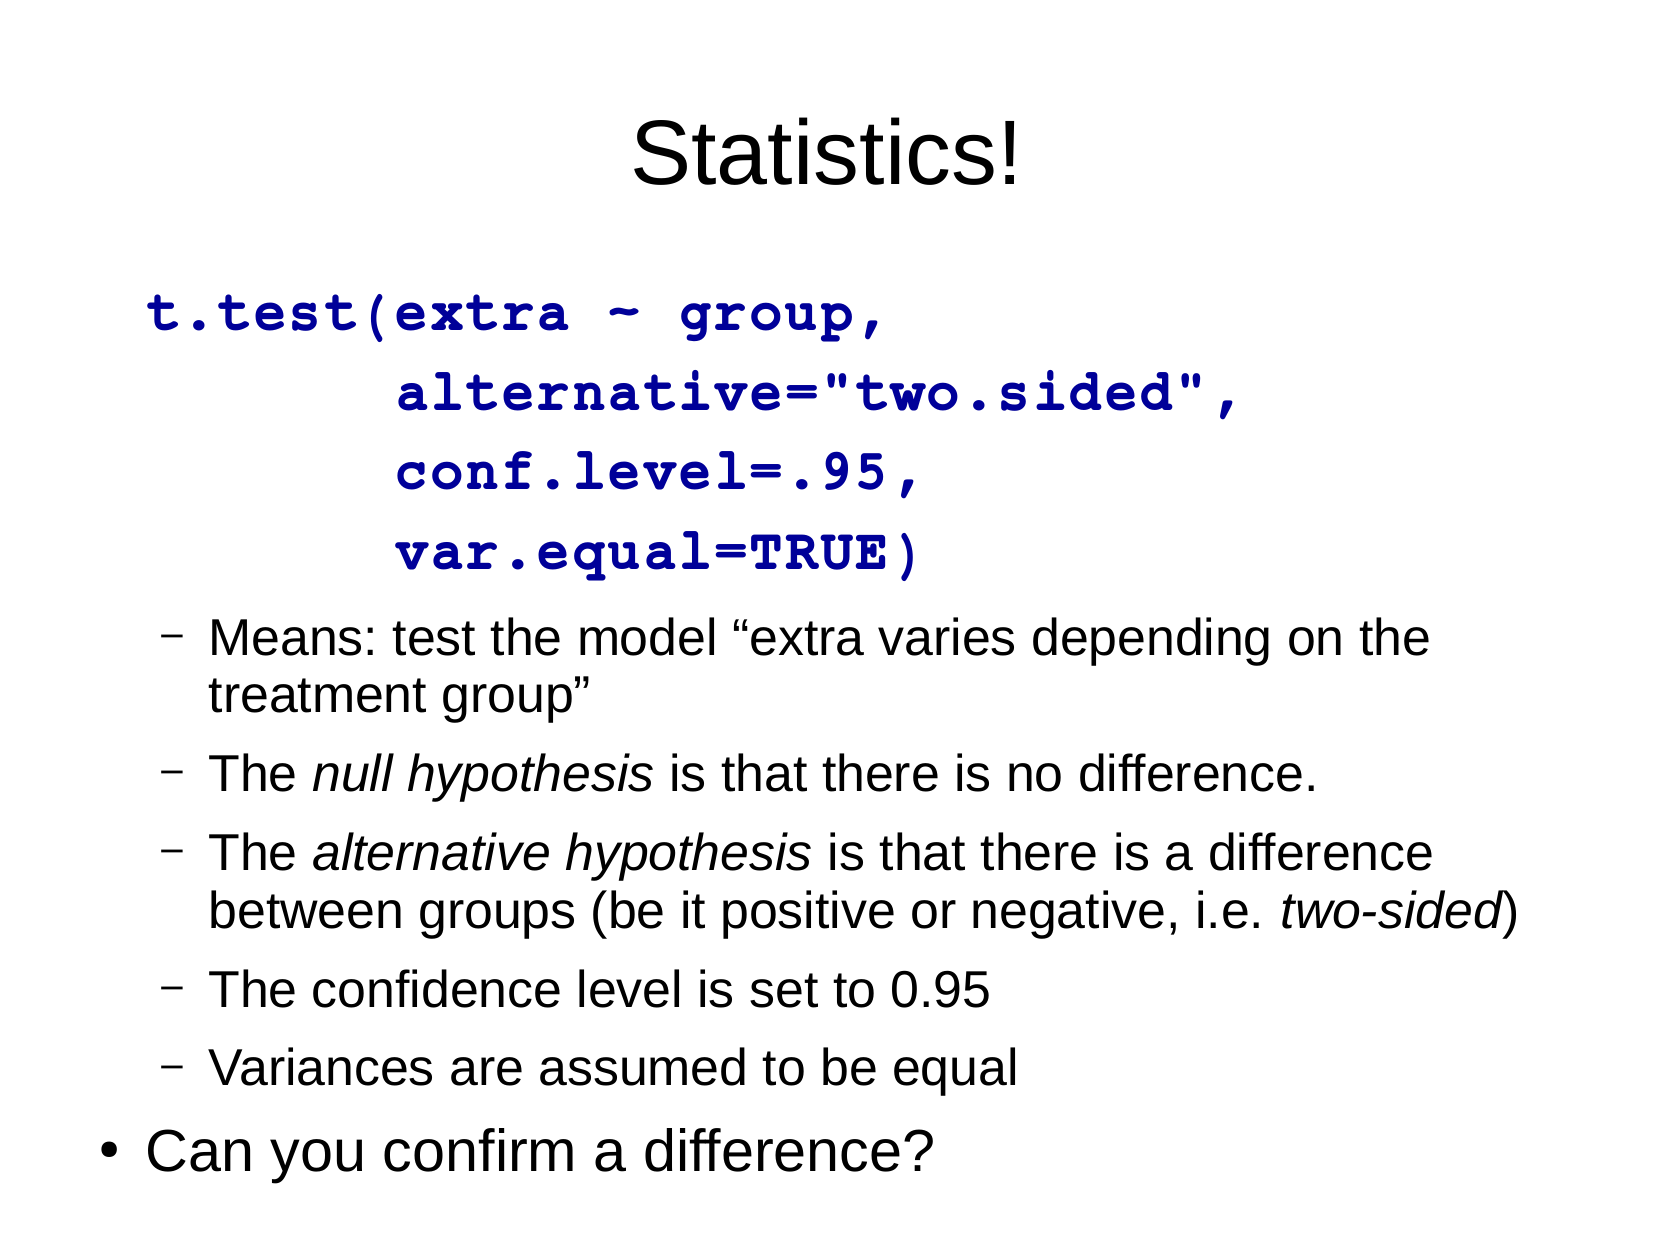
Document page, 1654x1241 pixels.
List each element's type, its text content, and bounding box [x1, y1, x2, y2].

list t.test(extra ~ group, alternative="two.sided", conf.level=.95, var.equal=TRUE) Means: test the model “extra varies depending on the treatment group” The null hypothesis is that there is no difference. The alternative hypothesis is that there is a difference between groups (be it positive or negative, i.e. two-sided) The confidence level is set to 0.95 Variances are assumed to be equal Can you confirm a difference? [82, 290, 1571, 1193]
title Statistics! [82, 49, 1571, 257]
